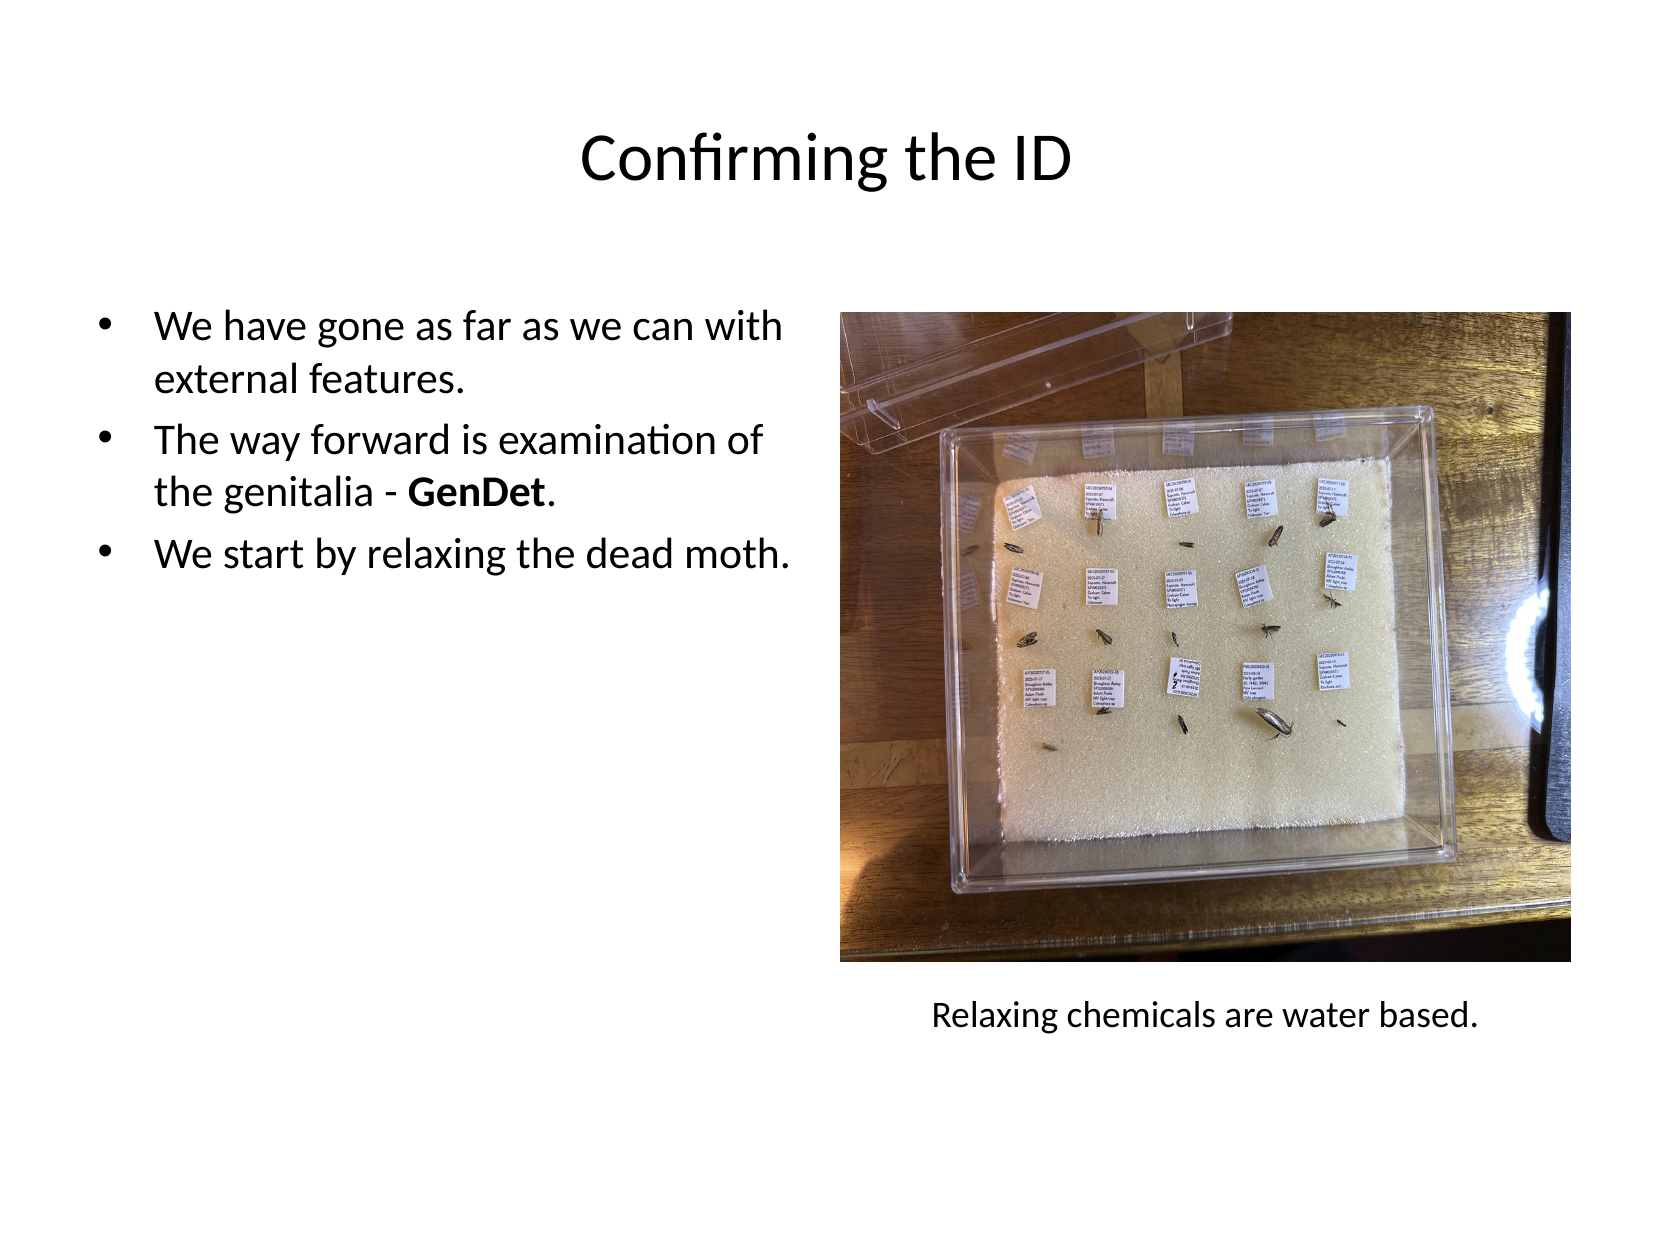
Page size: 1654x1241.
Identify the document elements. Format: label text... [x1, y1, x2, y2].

list We have gone as far as we can with external features. The way forward is examination of the genitalia - GenDet. We start by relaxing the dead moth. [82, 289, 813, 1108]
title Confirming the ID [82, 49, 1571, 257]
text_box Relaxing chemicals are water based. [840, 982, 1571, 1106]
picture [840, 312, 1571, 962]
